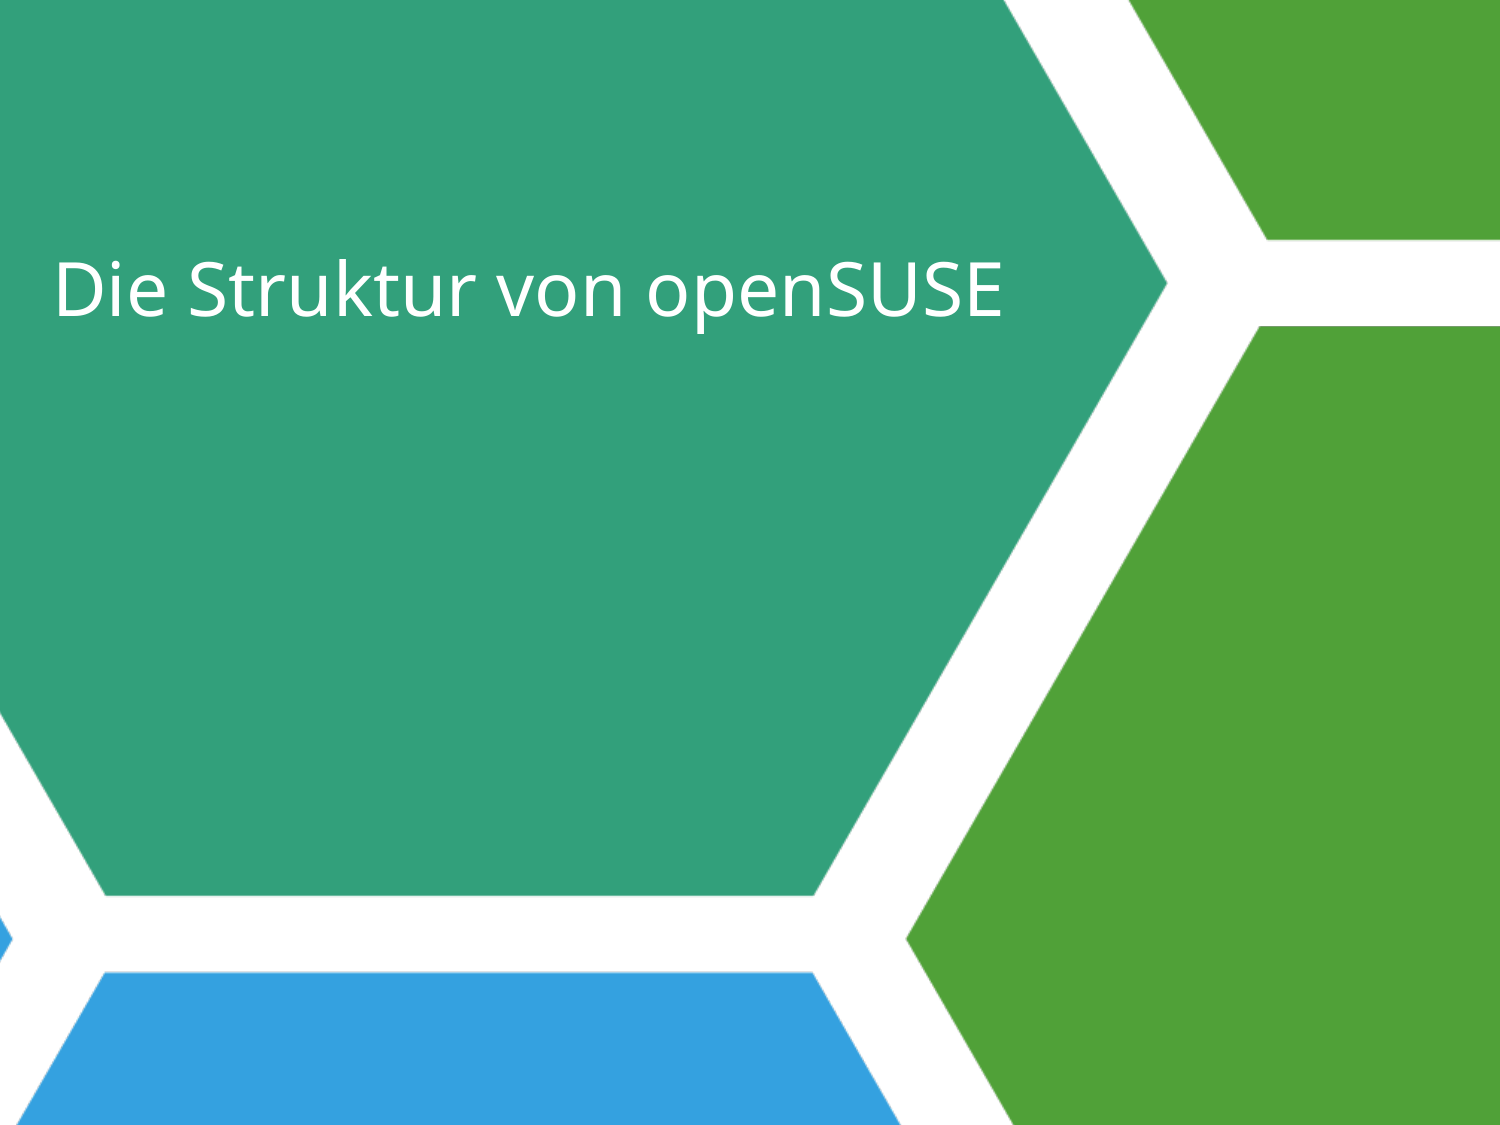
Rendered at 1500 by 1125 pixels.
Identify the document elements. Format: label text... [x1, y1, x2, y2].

title Die Struktur von openSUSE [52, 160, 1105, 414]
picture [0, 0, 1500, 1125]
